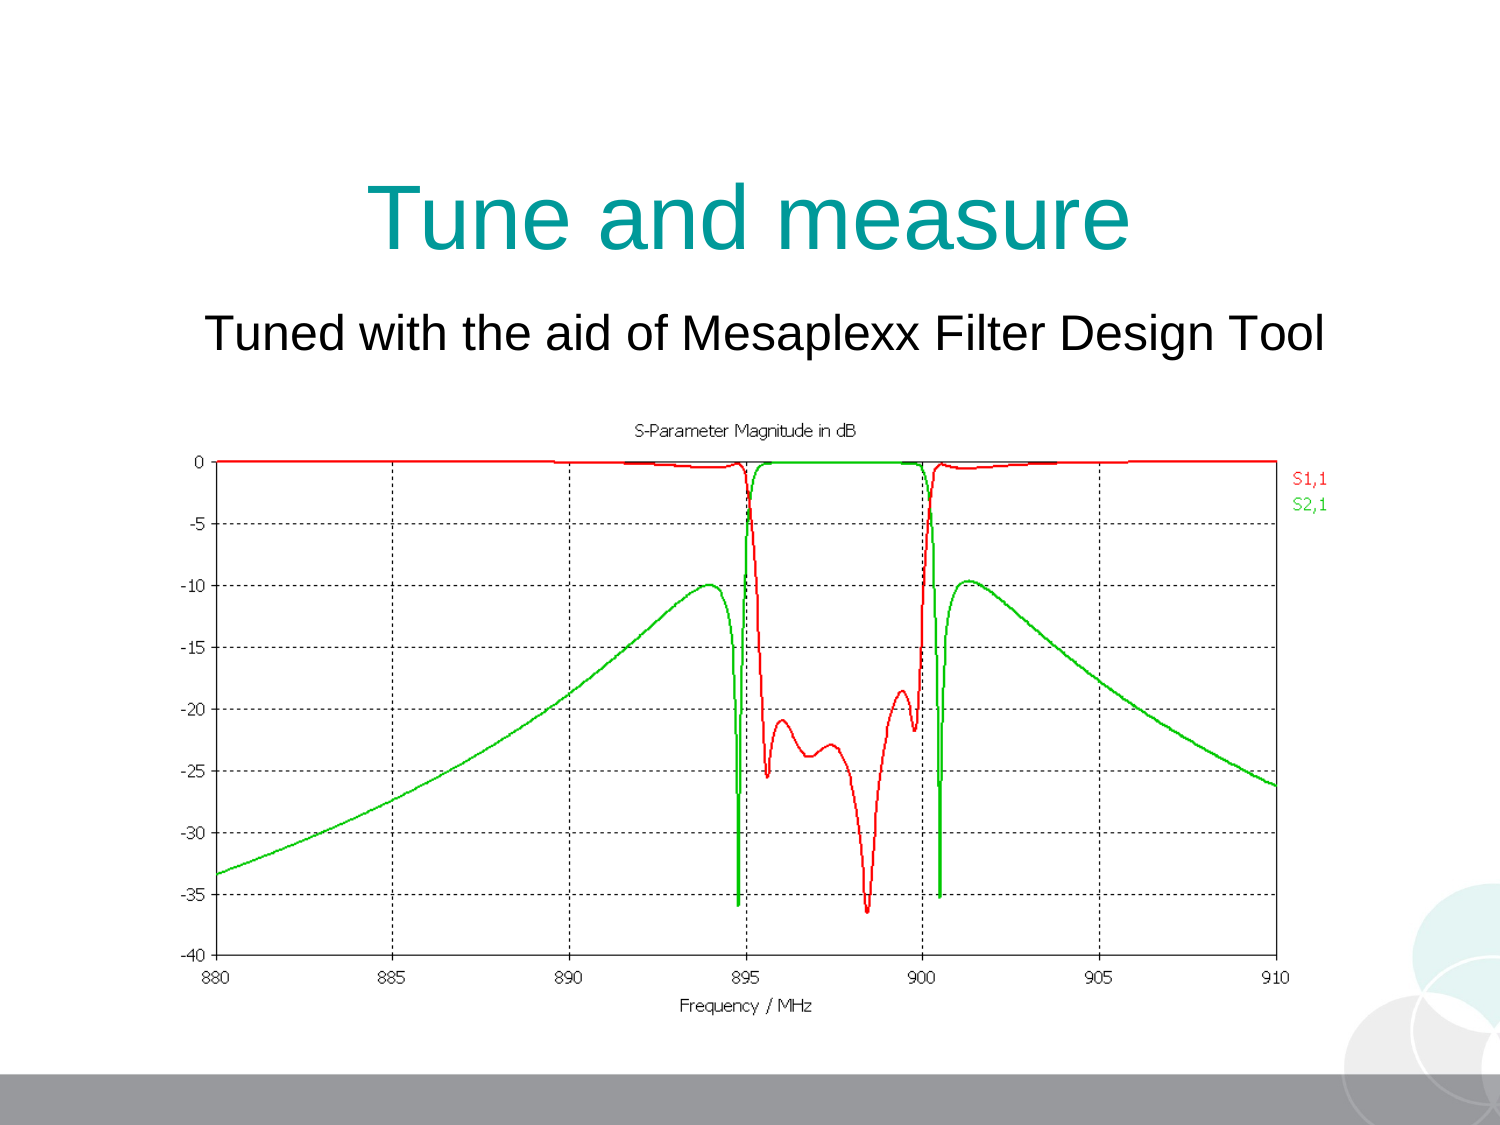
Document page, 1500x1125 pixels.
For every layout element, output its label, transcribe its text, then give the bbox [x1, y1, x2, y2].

title Tune and measure [62, 137, 1438, 288]
picture [0, 402, 1500, 1125]
text_box Tuned with the aid of Mesaplexx Filter Design Tool [189, 292, 1342, 369]
